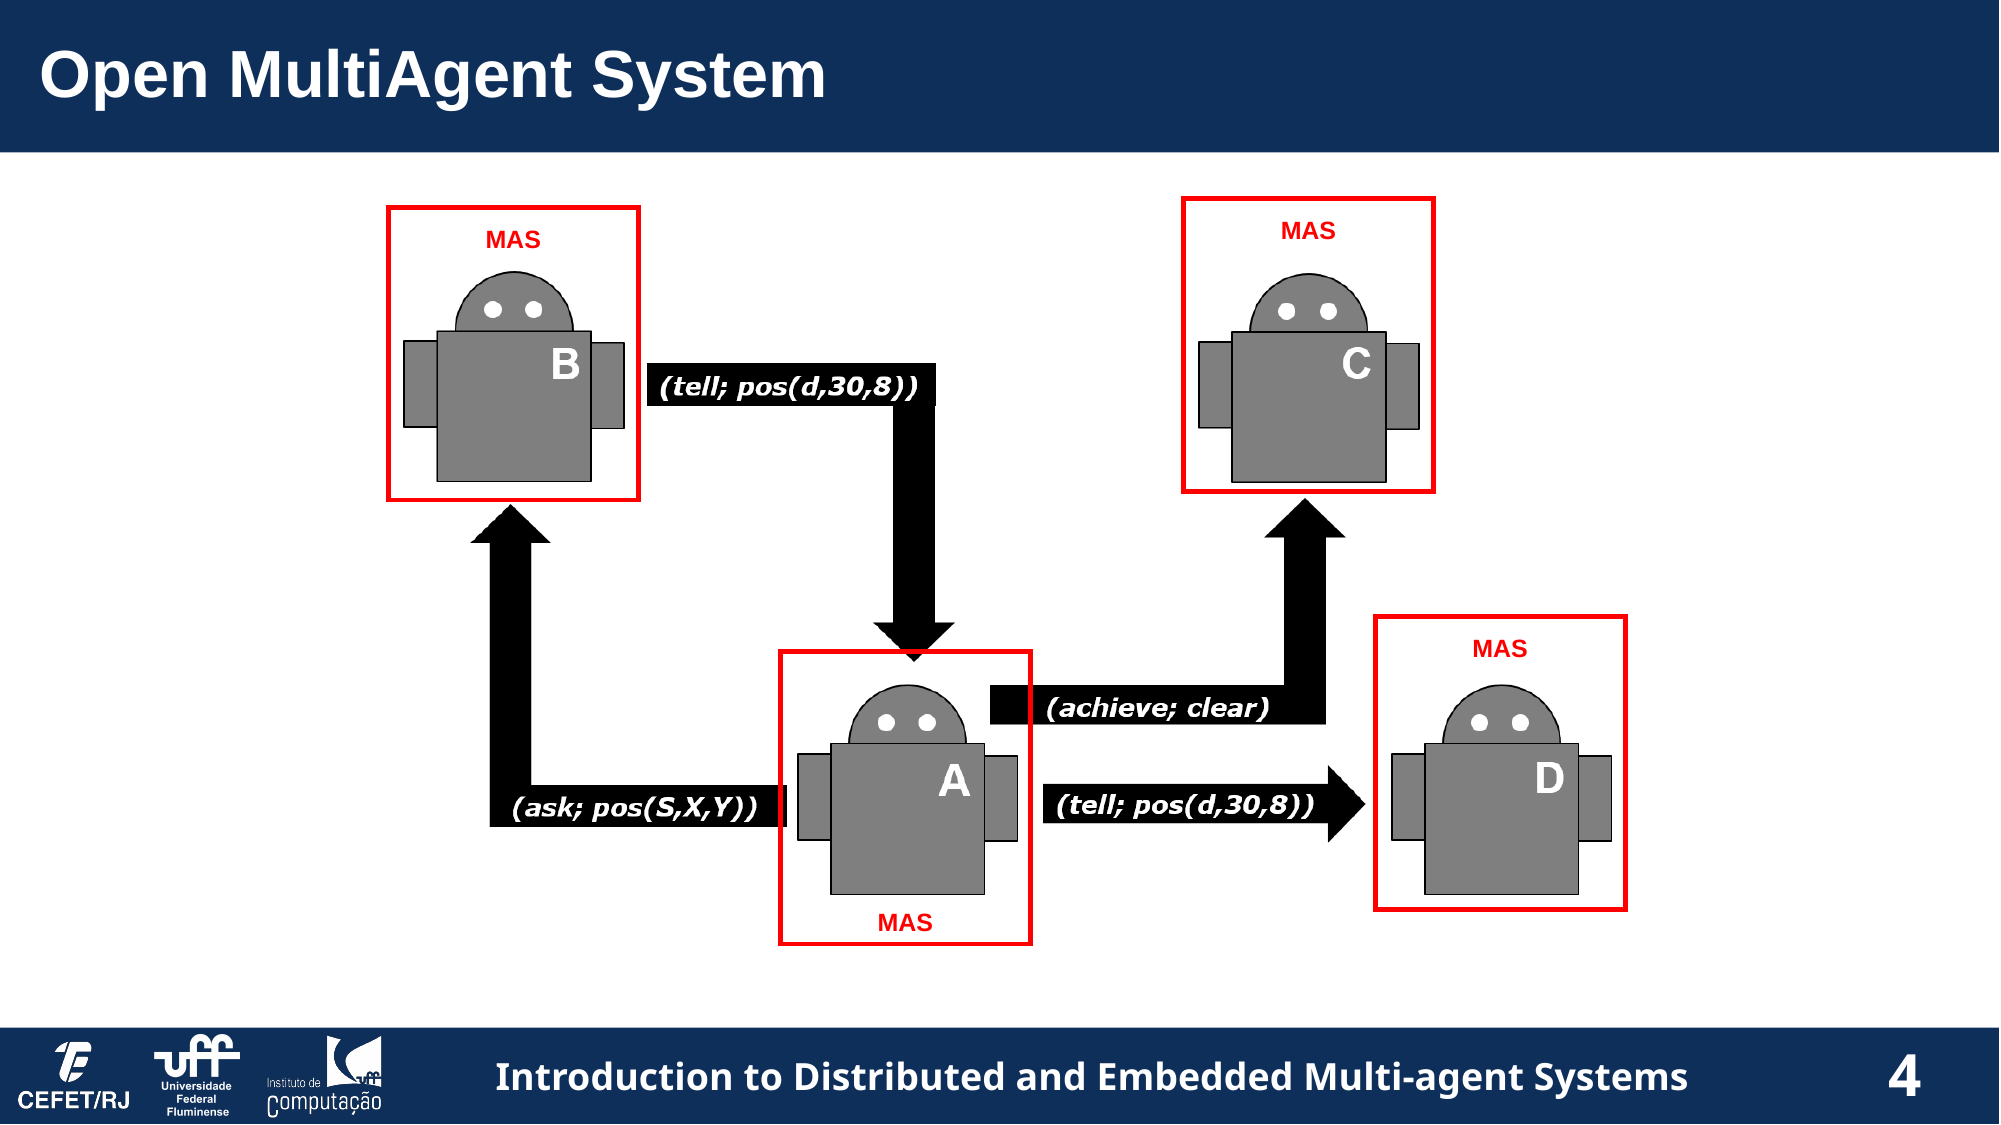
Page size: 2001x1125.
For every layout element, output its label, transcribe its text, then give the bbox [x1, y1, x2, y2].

picture [265, 1033, 383, 1118]
picture [18, 1021, 129, 1125]
text_box MAS [1183, 198, 1434, 492]
picture [153, 1033, 241, 1121]
text_box MAS [780, 651, 1031, 945]
text_box Open MultiAgent System [25, 23, 1999, 119]
text_box MAS [388, 207, 639, 501]
text_box MAS [1375, 616, 1626, 910]
picture [403, 271, 1612, 895]
